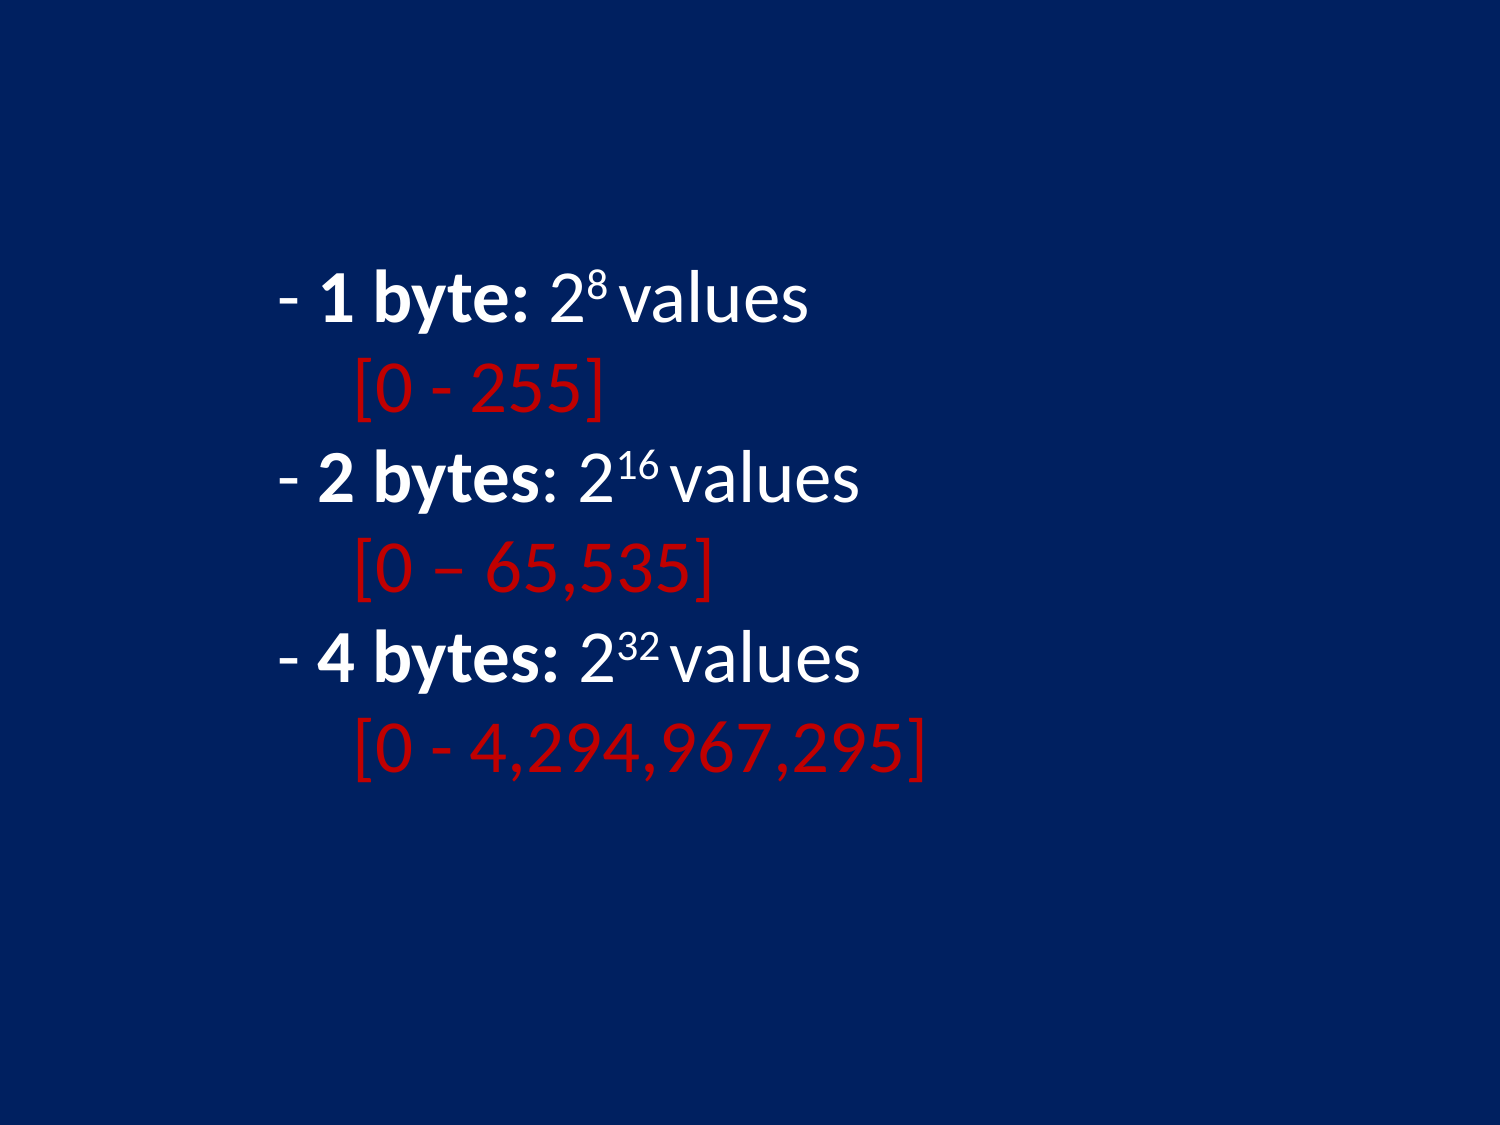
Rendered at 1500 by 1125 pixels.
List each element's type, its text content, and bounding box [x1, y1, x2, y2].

text_box - 1 byte: 28 values [0 - 255] - 2 bytes: 216 values [0 – 65,535] - 4 bytes: 232 values [0 - 4,294,967,295] [262, 149, 1314, 976]
